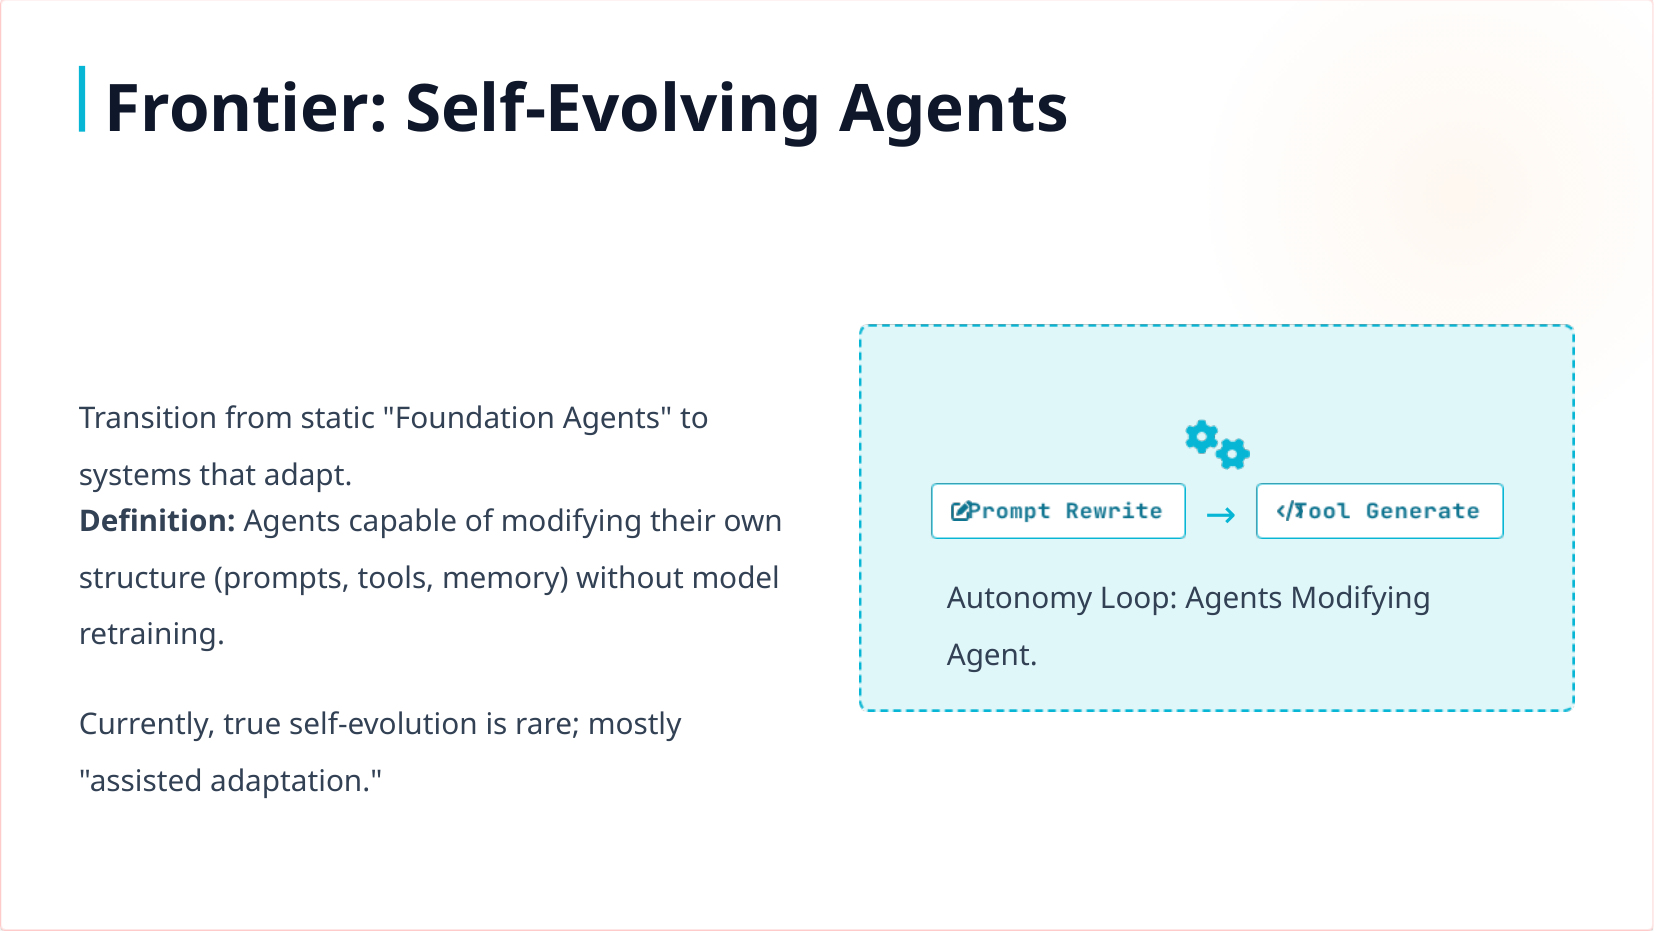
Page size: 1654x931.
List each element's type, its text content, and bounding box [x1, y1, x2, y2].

text_box Frontier: Self-Evolving Agents [104, 65, 1649, 145]
picture [0, 0, 1654, 931]
text_box [78, 65, 86, 132]
text_box Definition: Agents capable of modifying their own structure (prompts, tools, memory) without model retraining. [78, 480, 795, 651]
text_box Currently, true self-evolution is rare; mostly "assisted adaptation." [78, 684, 795, 798]
text_box → [1205, 489, 1237, 535]
text_box Transition from static "Foundation Agents" to systems that adapt. [78, 377, 795, 480]
text_box Autonomy Loop: Agents Modifying Agent. [946, 557, 1487, 672]
